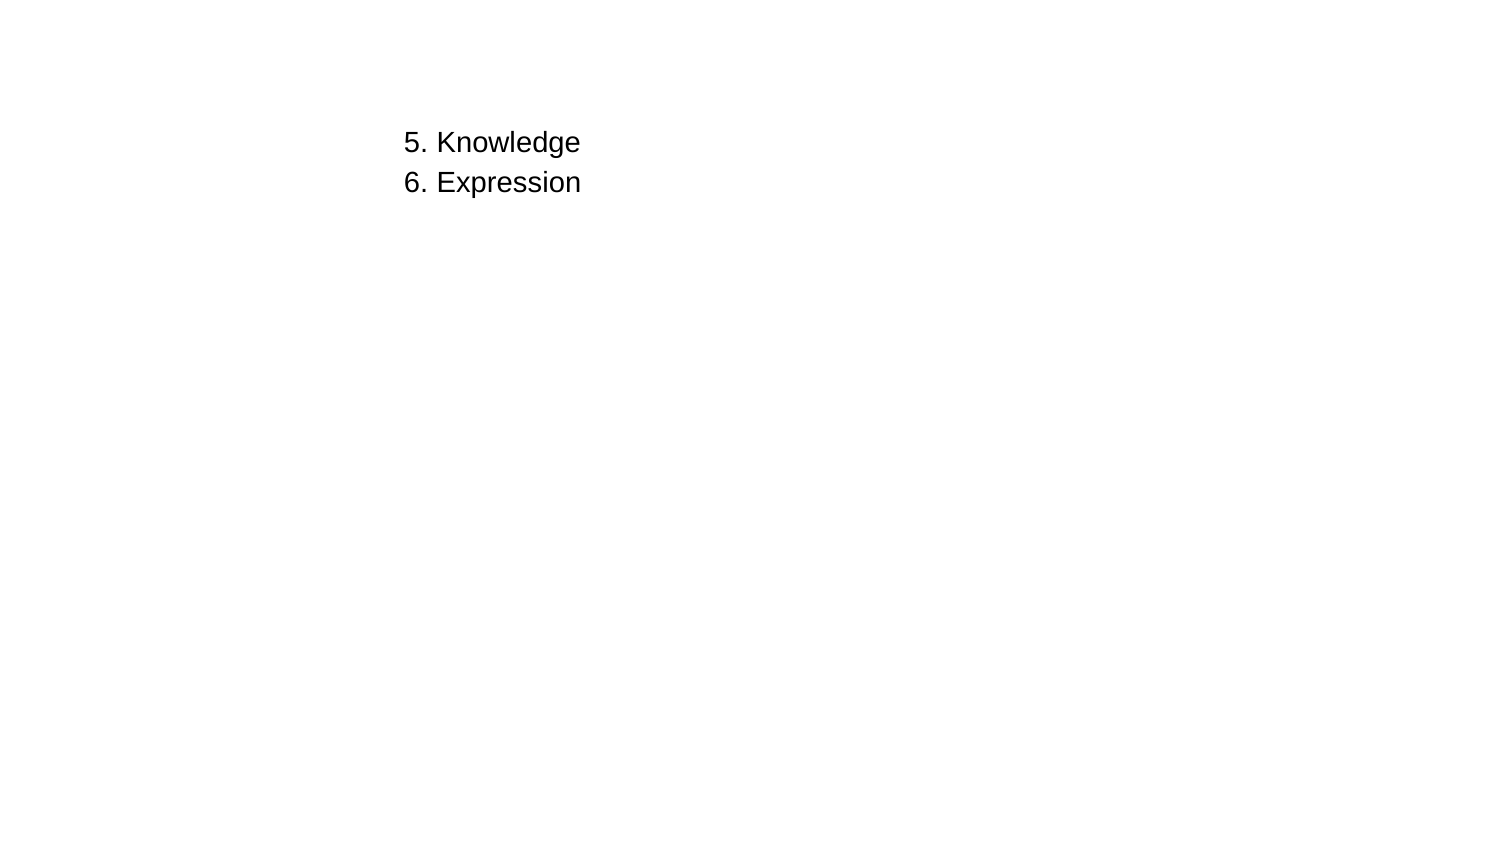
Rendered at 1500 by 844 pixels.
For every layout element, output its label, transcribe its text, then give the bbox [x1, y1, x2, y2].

title 5. Knowledge 6. Expression [389, 103, 1428, 357]
